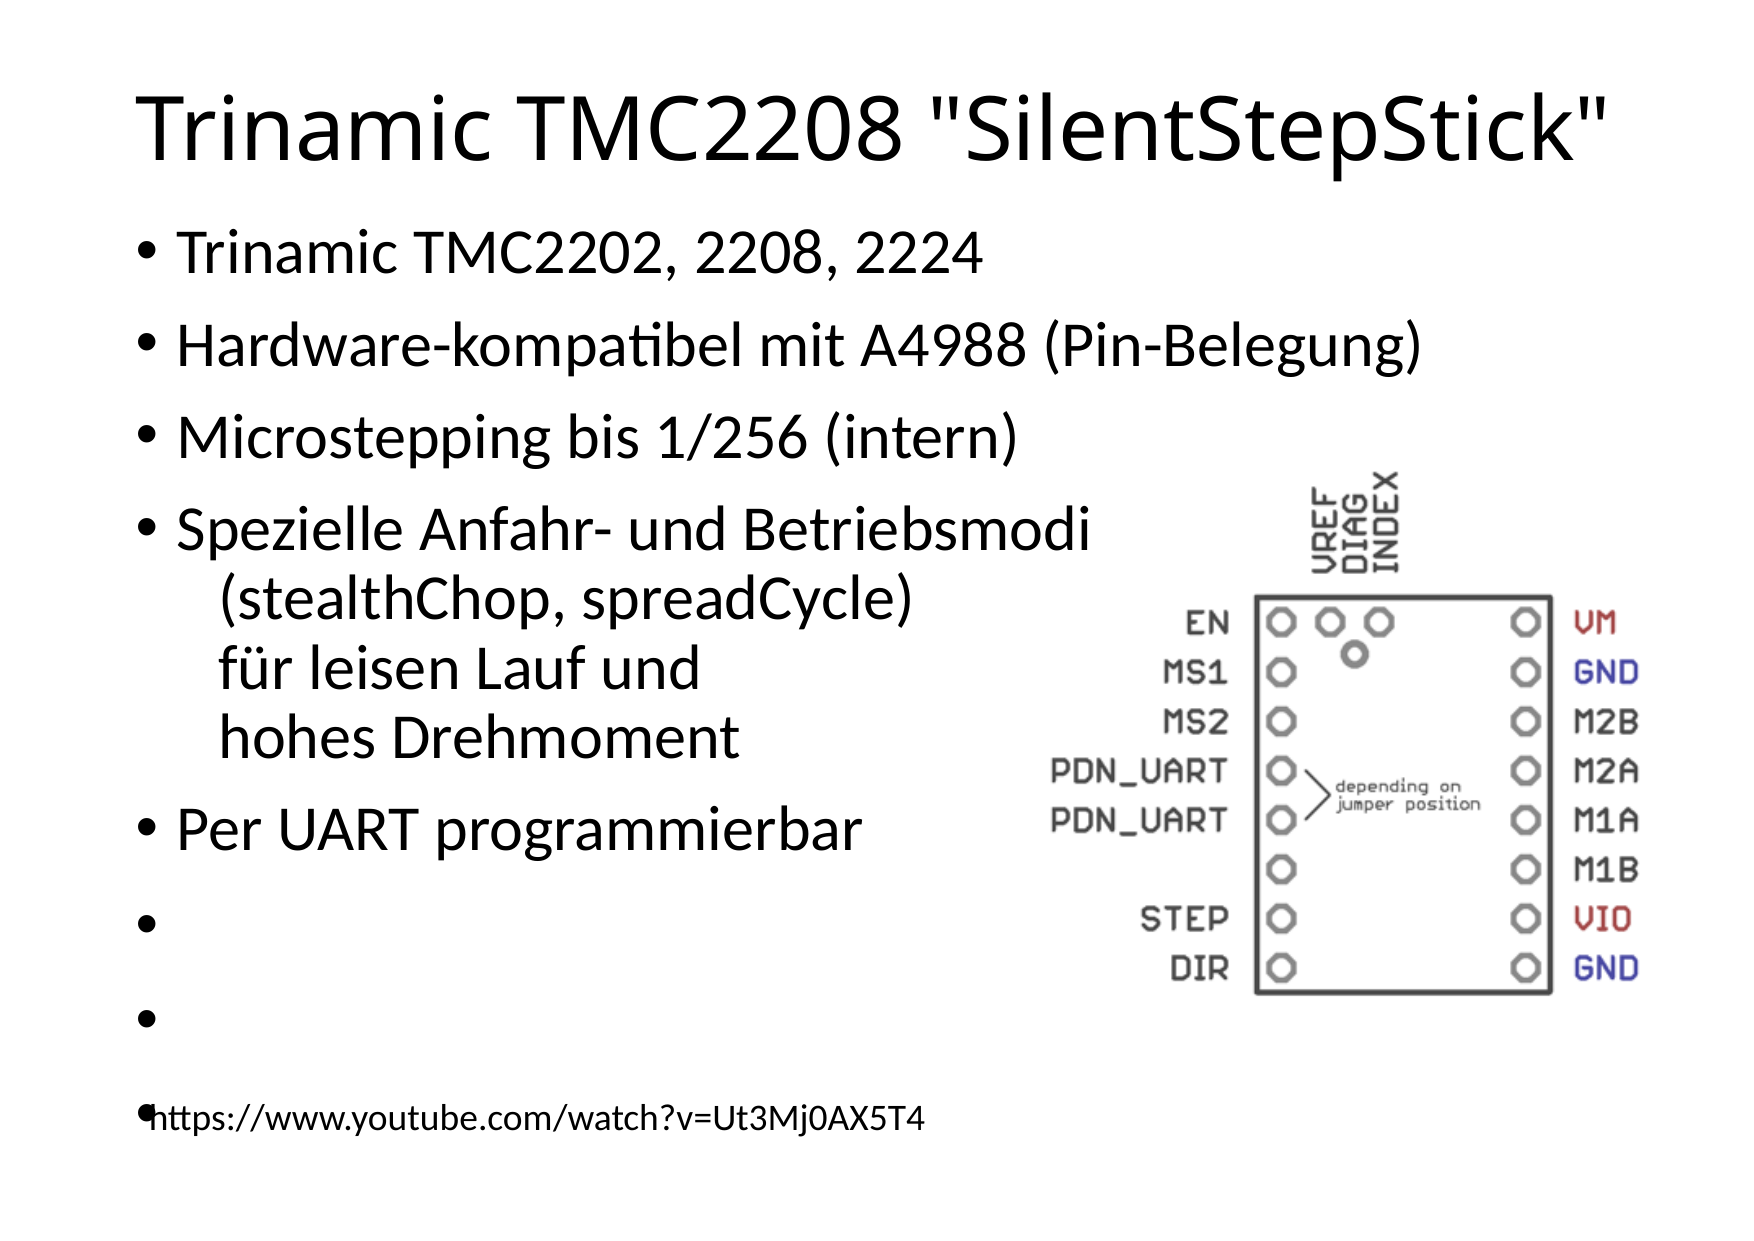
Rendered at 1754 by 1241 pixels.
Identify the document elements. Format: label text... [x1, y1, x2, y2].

text_box https://www.youtube.com/watch?v=Ut3Mj0AX5T4 [133, 1085, 950, 1146]
list Trinamic TMC2202, 2208, 2224 Hardware-kompatibel mit A4988 (Pin-Belegung) Microstepping bis 1/256 (intern) Spezielle Anfahr- und Betriebsmodi (stealthChop, spreadCycle) für leisen Lauf und hohes Drehmoment Per UART programmierbar [120, 210, 1634, 1022]
picture [1043, 459, 1672, 1116]
title Trinamic TMC2208 "SilentStepStick" [120, 66, 1634, 198]
